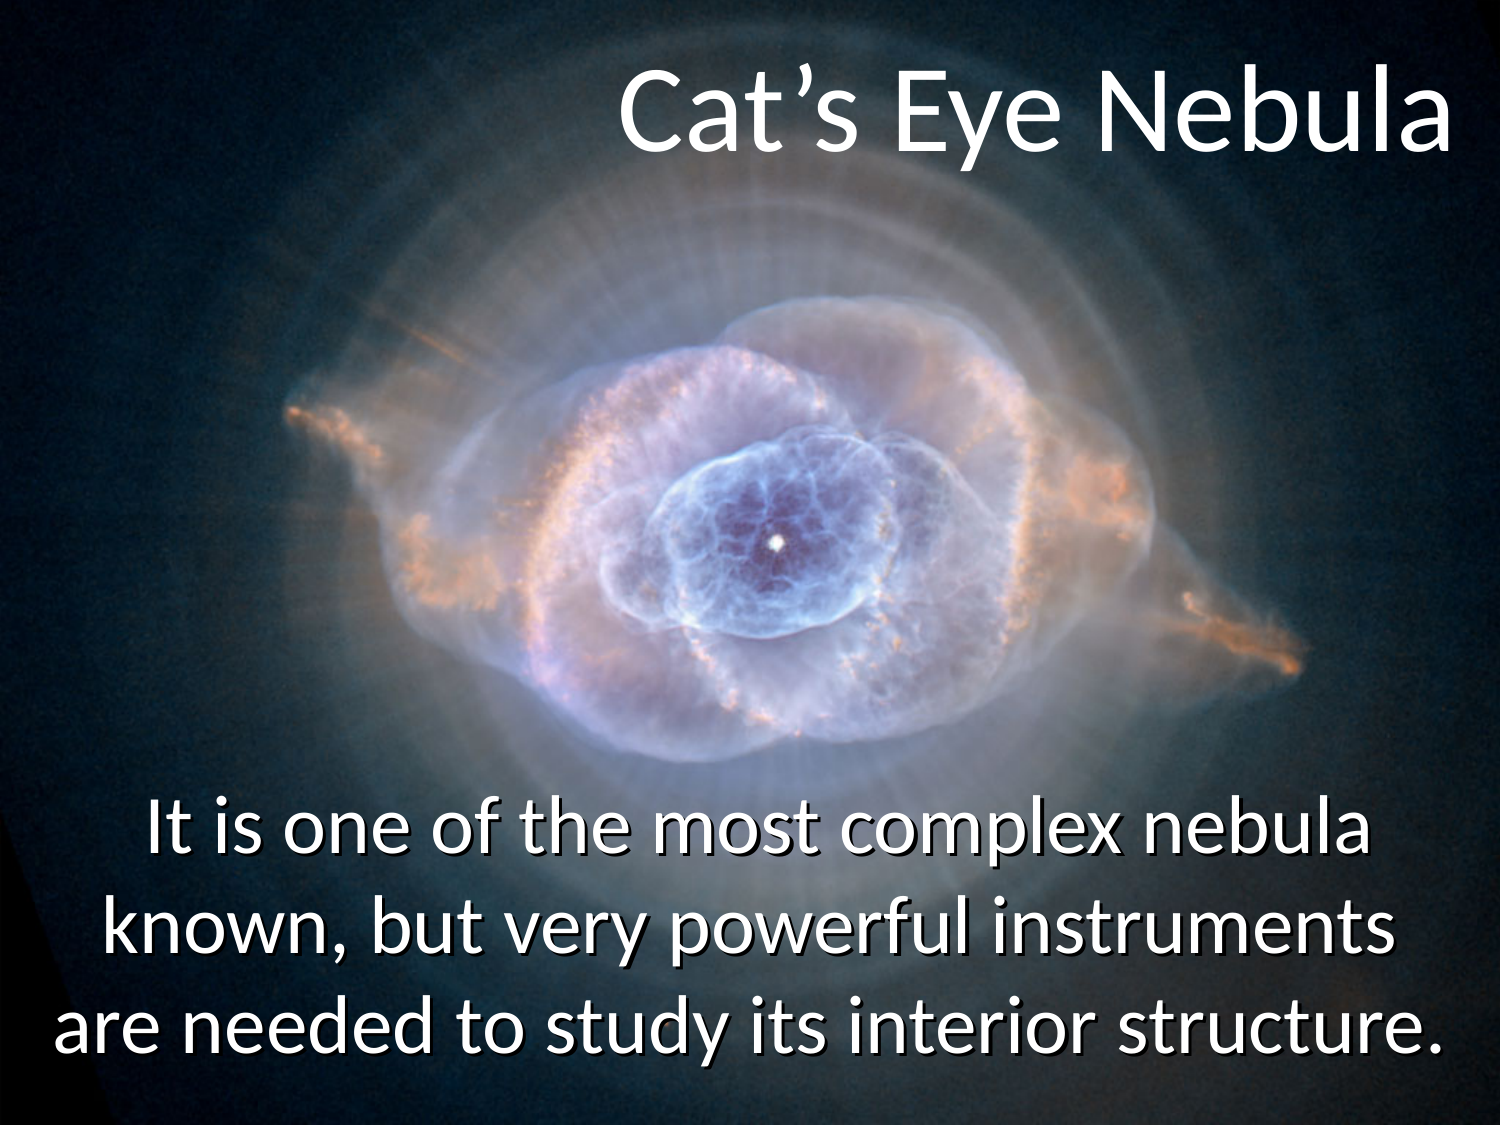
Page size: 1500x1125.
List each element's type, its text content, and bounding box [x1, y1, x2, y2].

text_box Cat’s Eye Nebula [562, 19, 1500, 187]
text_box It is one of the most complex nebula known, but very powerful instruments are needed to study its interior structure. [32, 762, 1468, 1081]
picture [0, 0, 1500, 1125]
